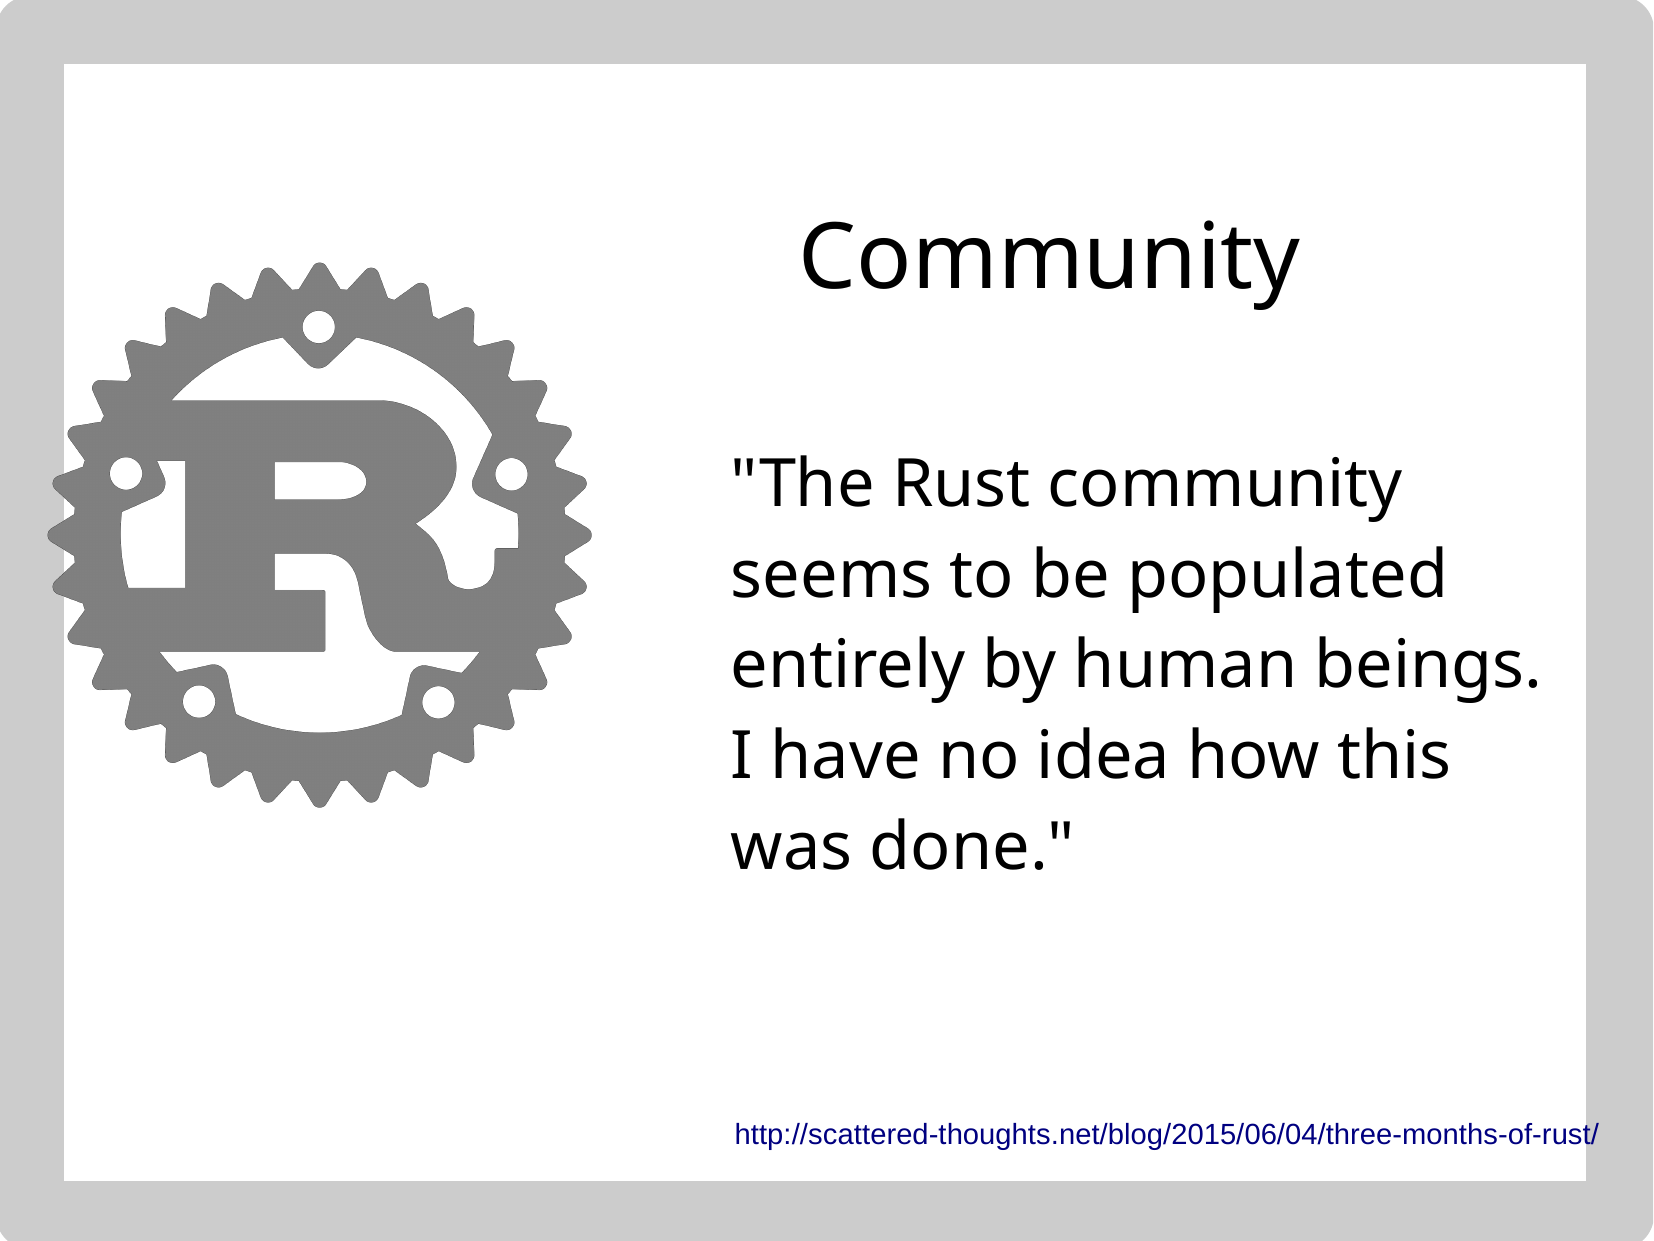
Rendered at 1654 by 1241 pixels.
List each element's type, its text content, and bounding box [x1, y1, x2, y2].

title Community [539, 150, 1561, 358]
text_box http://scattered-thoughts.net/blog/2015/06/04/three-months-of-rust/ [719, 1110, 1632, 1201]
list "The Rust community seems to be populated entirely by human beings. I have no idea how this was done." [659, 435, 1571, 1021]
picture [44, 259, 595, 811]
